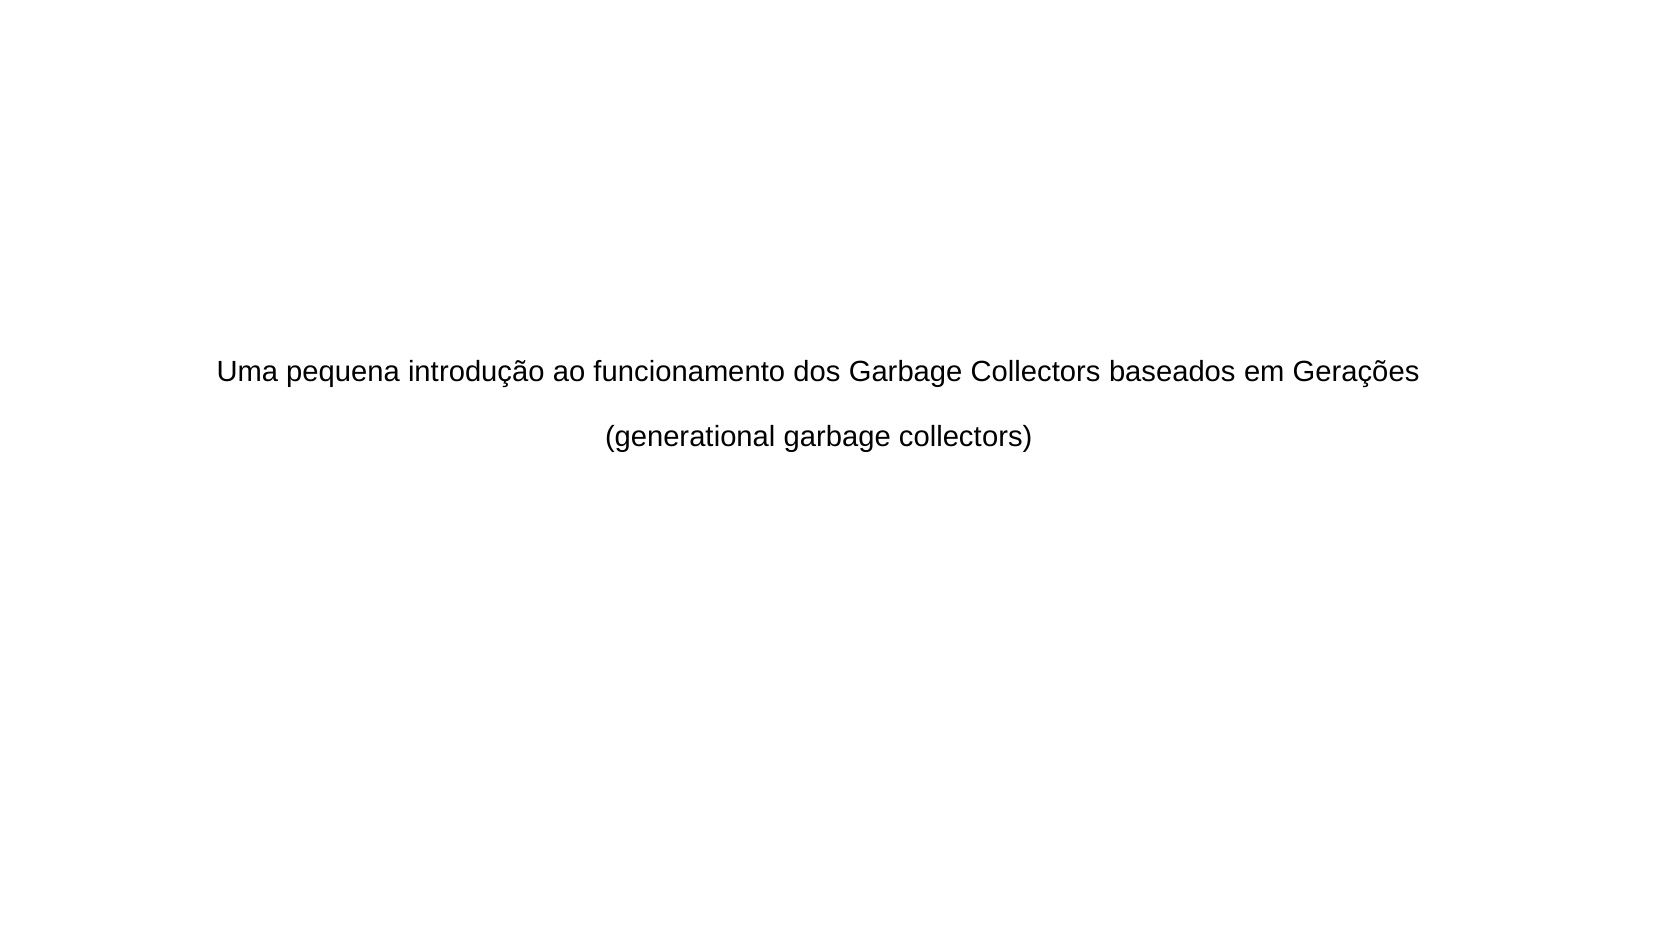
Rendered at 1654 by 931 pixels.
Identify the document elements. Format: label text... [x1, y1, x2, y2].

title Uma pequena introdução ao funcionamento dos Garbage Collectors baseados em Gerações (generational garbage collectors) [75, 147, 1564, 661]
